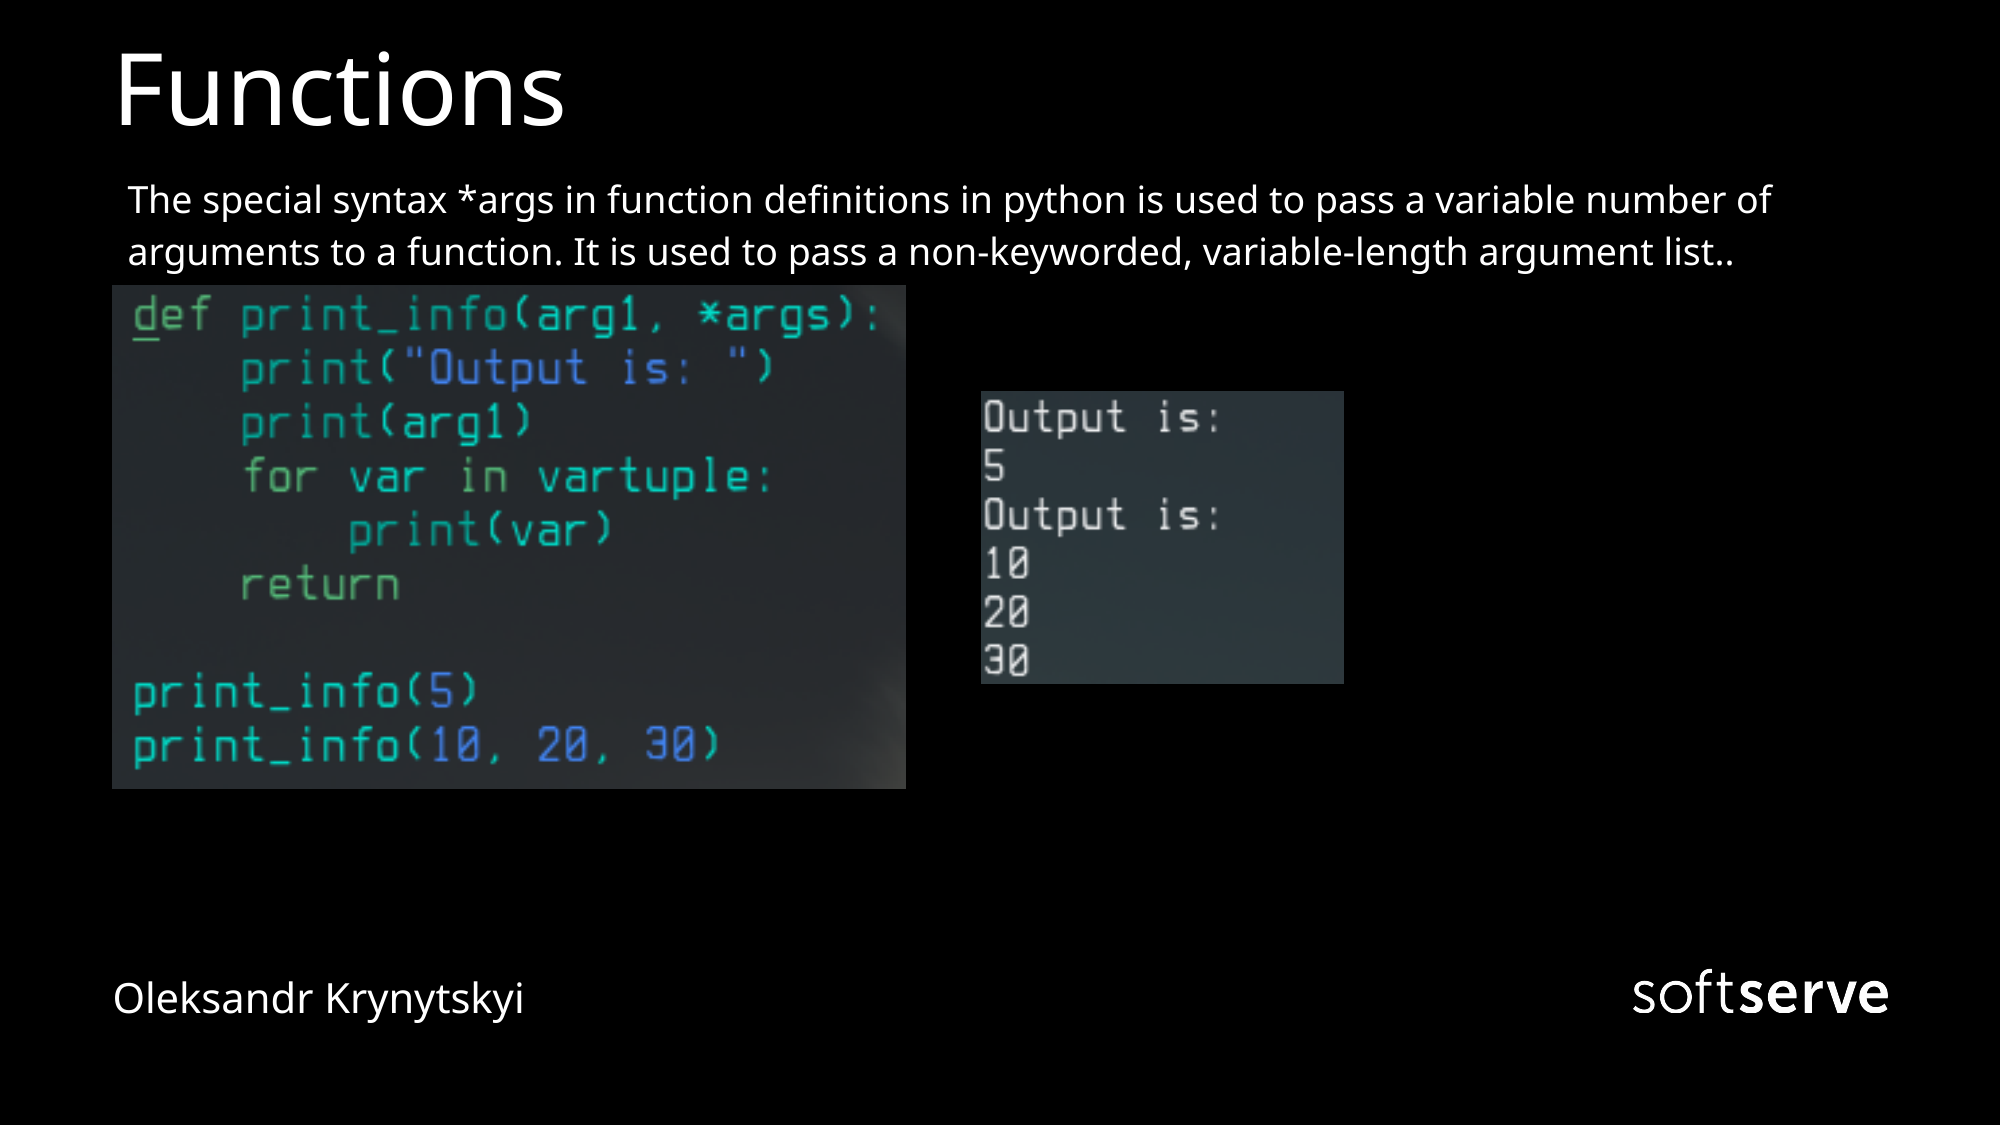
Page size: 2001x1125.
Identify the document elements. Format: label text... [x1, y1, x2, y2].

text_box The special syntax *args in function definitions in python is used to pass a variable number of arguments to a function. It is used to pass a non-keyworded, variable-length argument list.. [112, 154, 1888, 286]
list Oleksandr Krynytskyi [112, 970, 682, 1019]
title Functions [112, 33, 1888, 154]
picture [1633, 968, 1888, 1013]
picture [981, 391, 1344, 684]
picture [112, 285, 906, 789]
